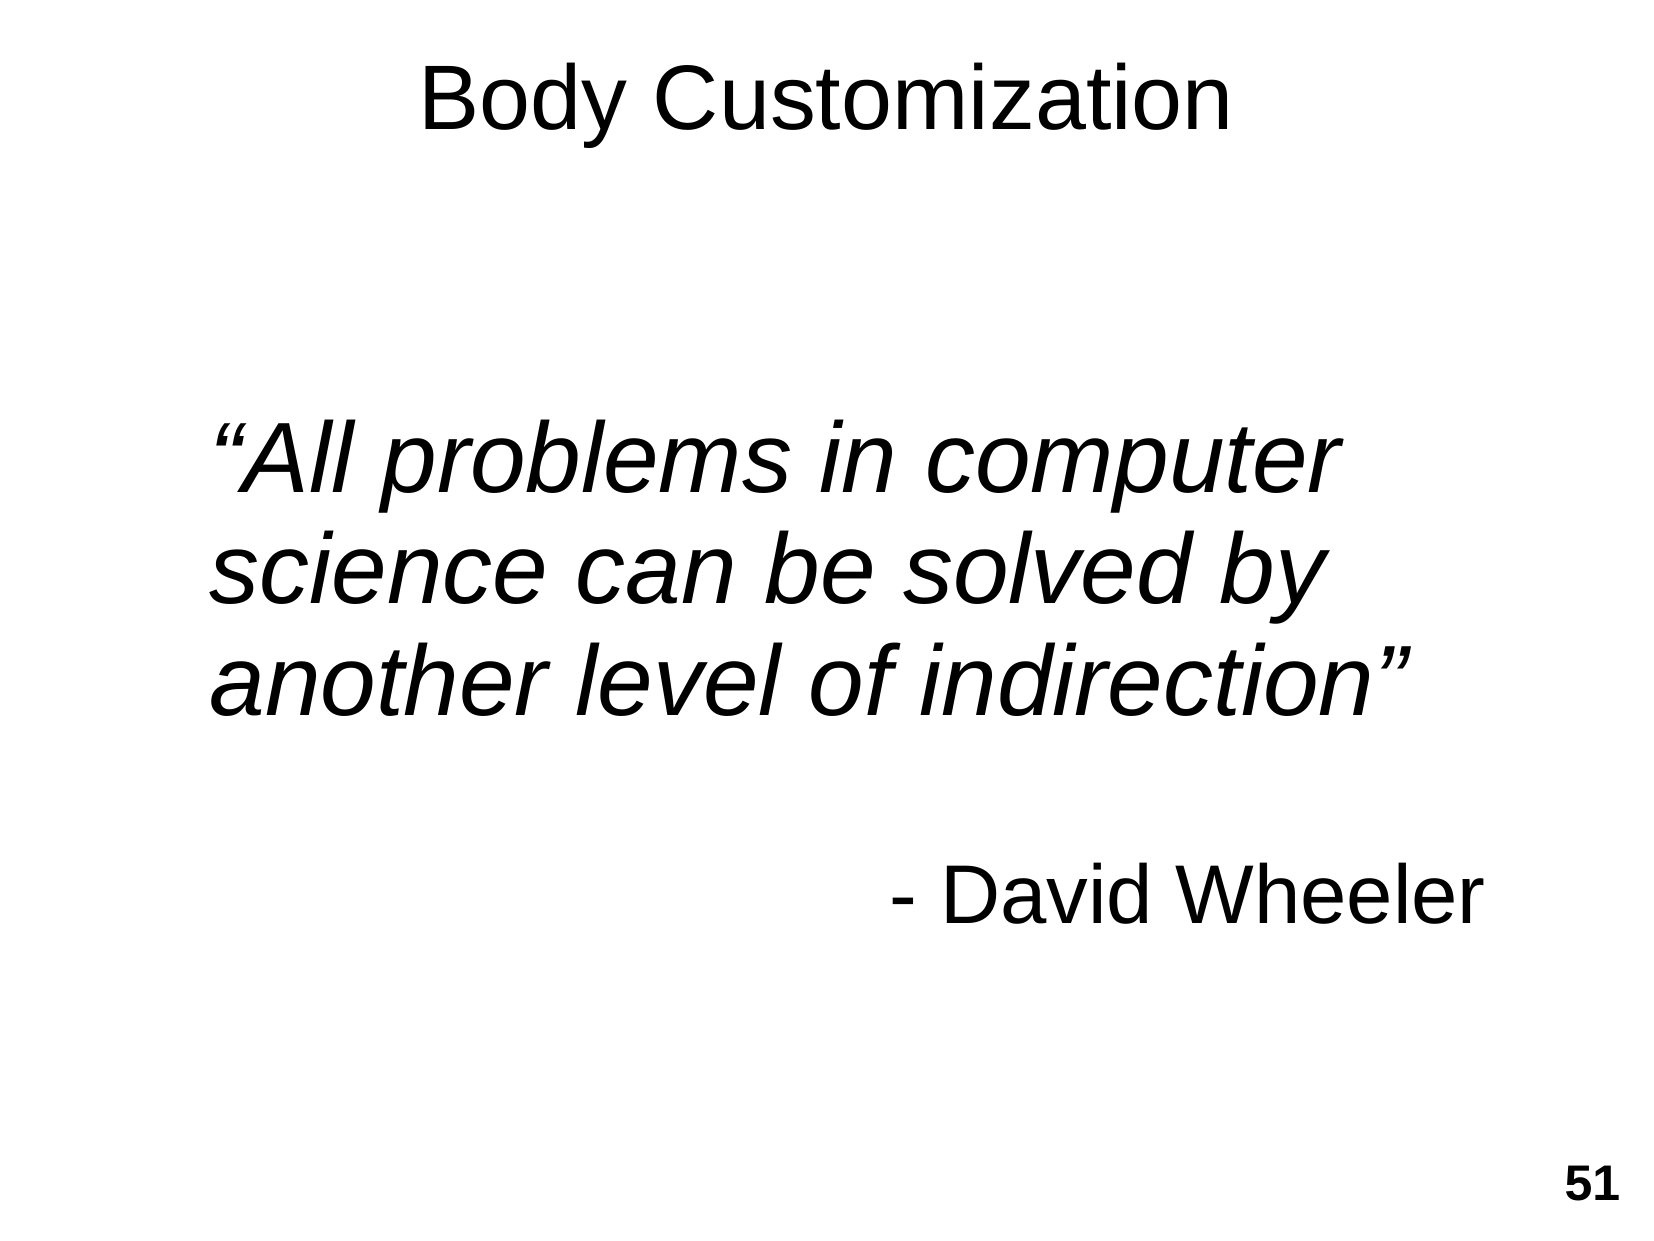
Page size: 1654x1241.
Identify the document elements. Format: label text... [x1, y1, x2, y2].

title Body Customization [82, 15, 1571, 181]
text_box “All problems in computer science can be solved by another level of indirection” - David Wheeler [194, 394, 1501, 1159]
